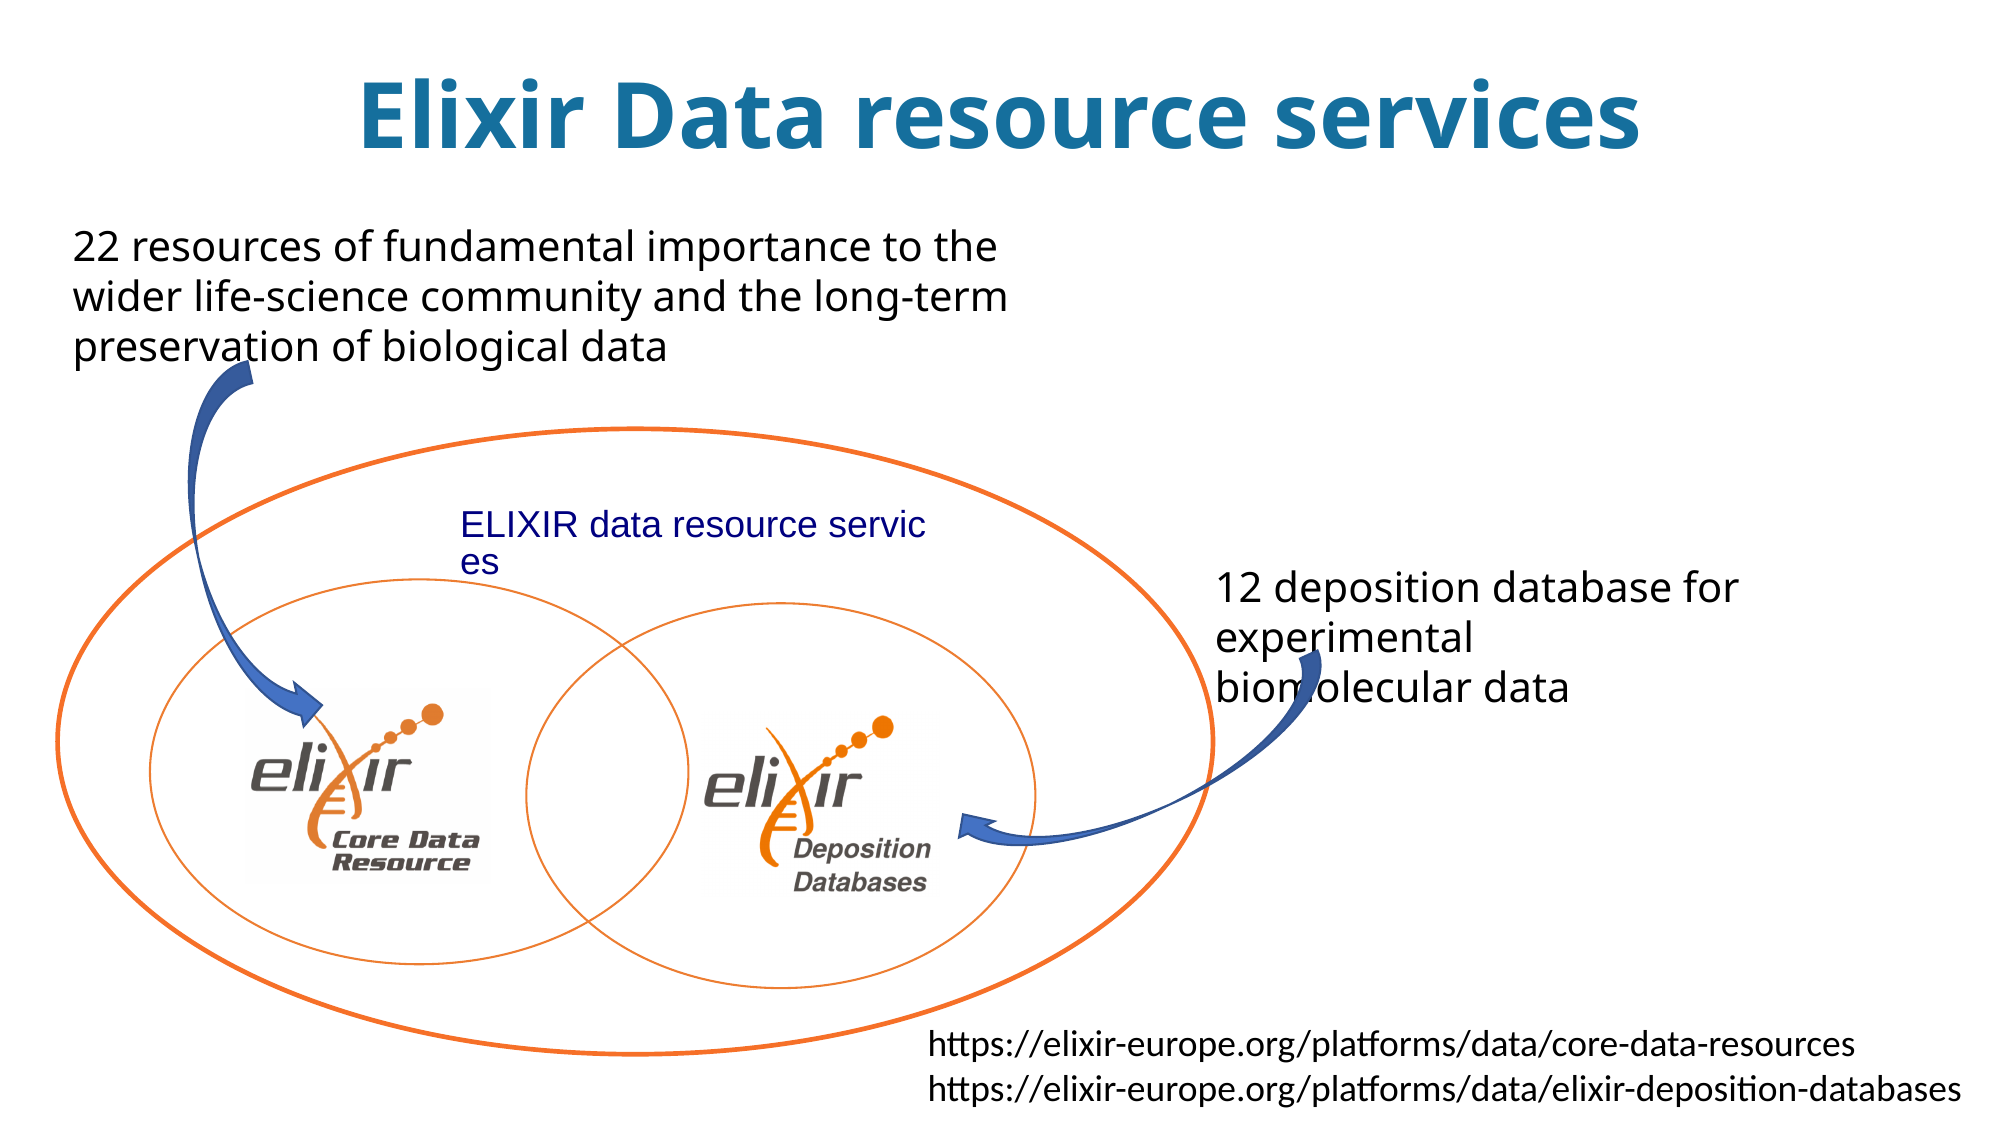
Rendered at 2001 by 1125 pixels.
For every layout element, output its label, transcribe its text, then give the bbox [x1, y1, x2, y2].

picture [701, 711, 940, 897]
text_box https://elixir-europe.org/platforms/data/core-data-resources https://elixir-europe.org/platforms/data/elixir-deposition-databases [912, 1011, 2000, 1125]
picture [245, 688, 491, 885]
text_box 12 deposition database for experimental biomolecular data [1199, 552, 1937, 668]
text_box 22 resources of fundamental importance to the wider life-science community and the long-term preservation of biological data [57, 212, 1059, 378]
text_box [958, 650, 1321, 846]
picture [284, 688, 296, 693]
text_box ELIXIR data resource services [445, 492, 959, 553]
text_box Elixir Data resource services [137, 5, 1863, 224]
text_box [188, 361, 323, 727]
